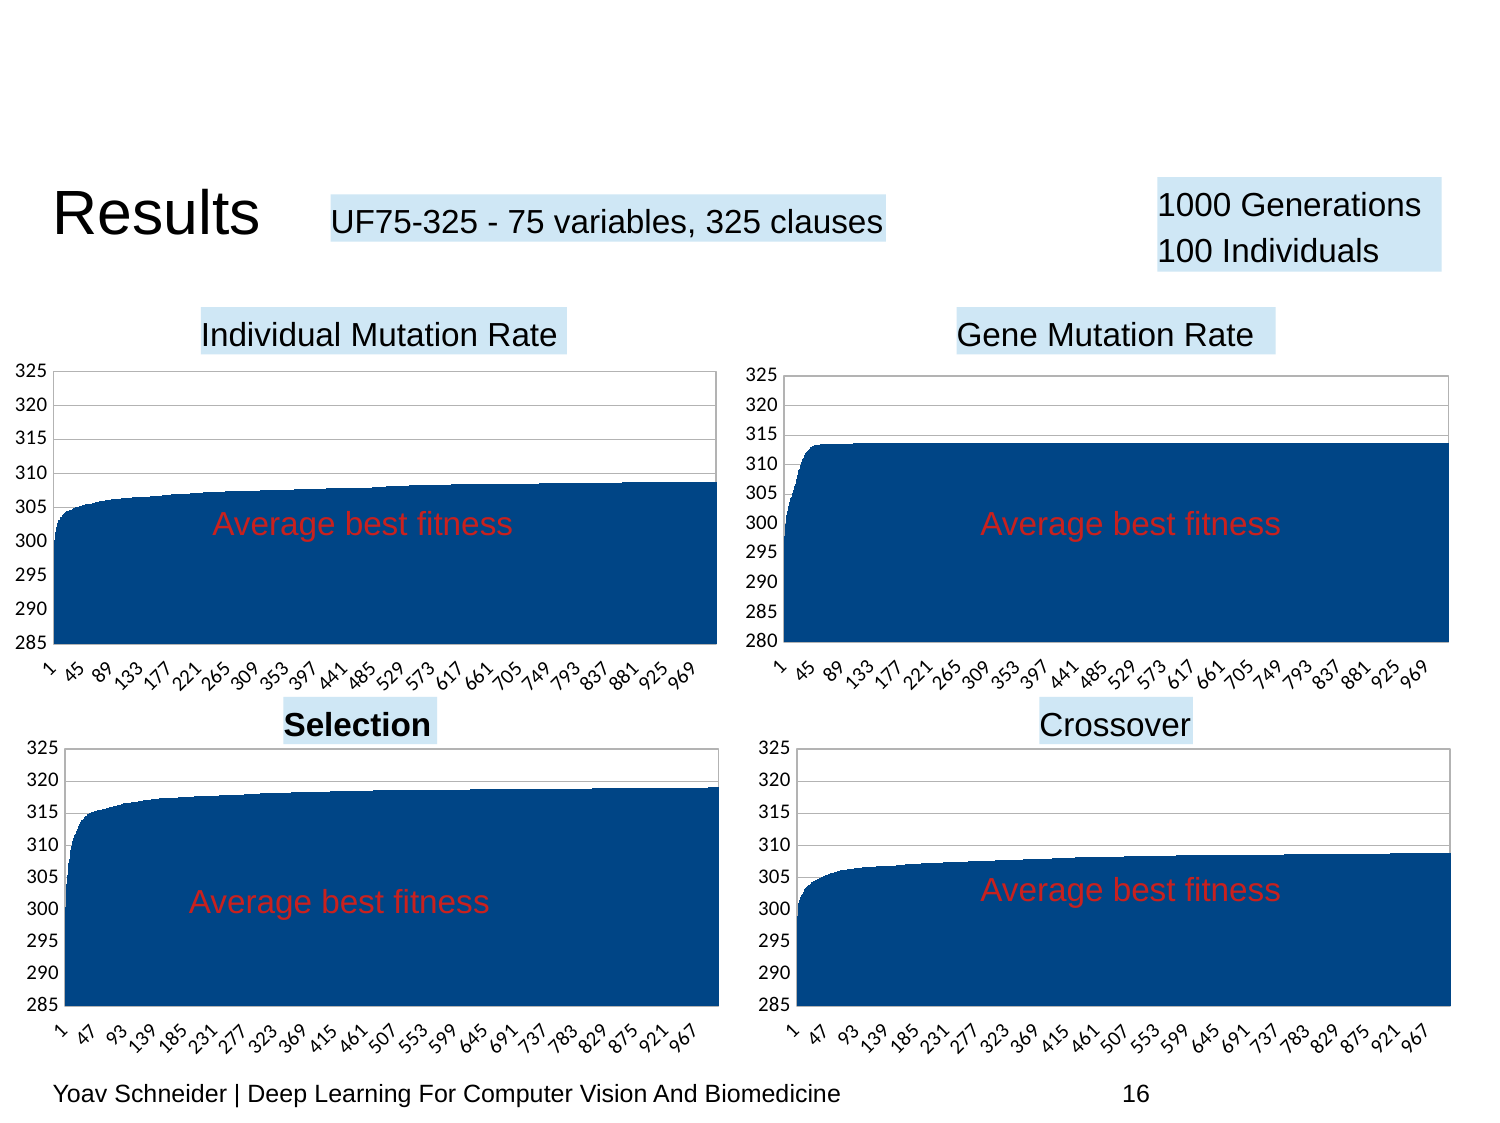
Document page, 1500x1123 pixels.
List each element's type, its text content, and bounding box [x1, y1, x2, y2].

chart [11, 732, 733, 1066]
list Average best fitness [980, 496, 1347, 544]
list UF75-325 - 75 variables, 325 clauses [330, 194, 886, 242]
list Average best fitness [980, 862, 1347, 910]
text_box [1122, 1066, 1459, 1123]
chart [743, 732, 1465, 1066]
list 1000 Generations 100 Individuals [1157, 177, 1442, 272]
list Average best fitness [188, 874, 556, 922]
title Results [52, 171, 1453, 242]
list Selection [283, 704, 438, 732]
list Gene Mutation Rate [956, 307, 1276, 355]
list Individual Mutation Rate [200, 307, 567, 354]
text_box Yoav Schneider | Deep Learning For Computer Vision And Biomedicine [52, 1062, 1116, 1123]
list Average best fitness [212, 496, 579, 544]
chart [0, 354, 1464, 704]
list Crossover [1039, 696, 1193, 732]
